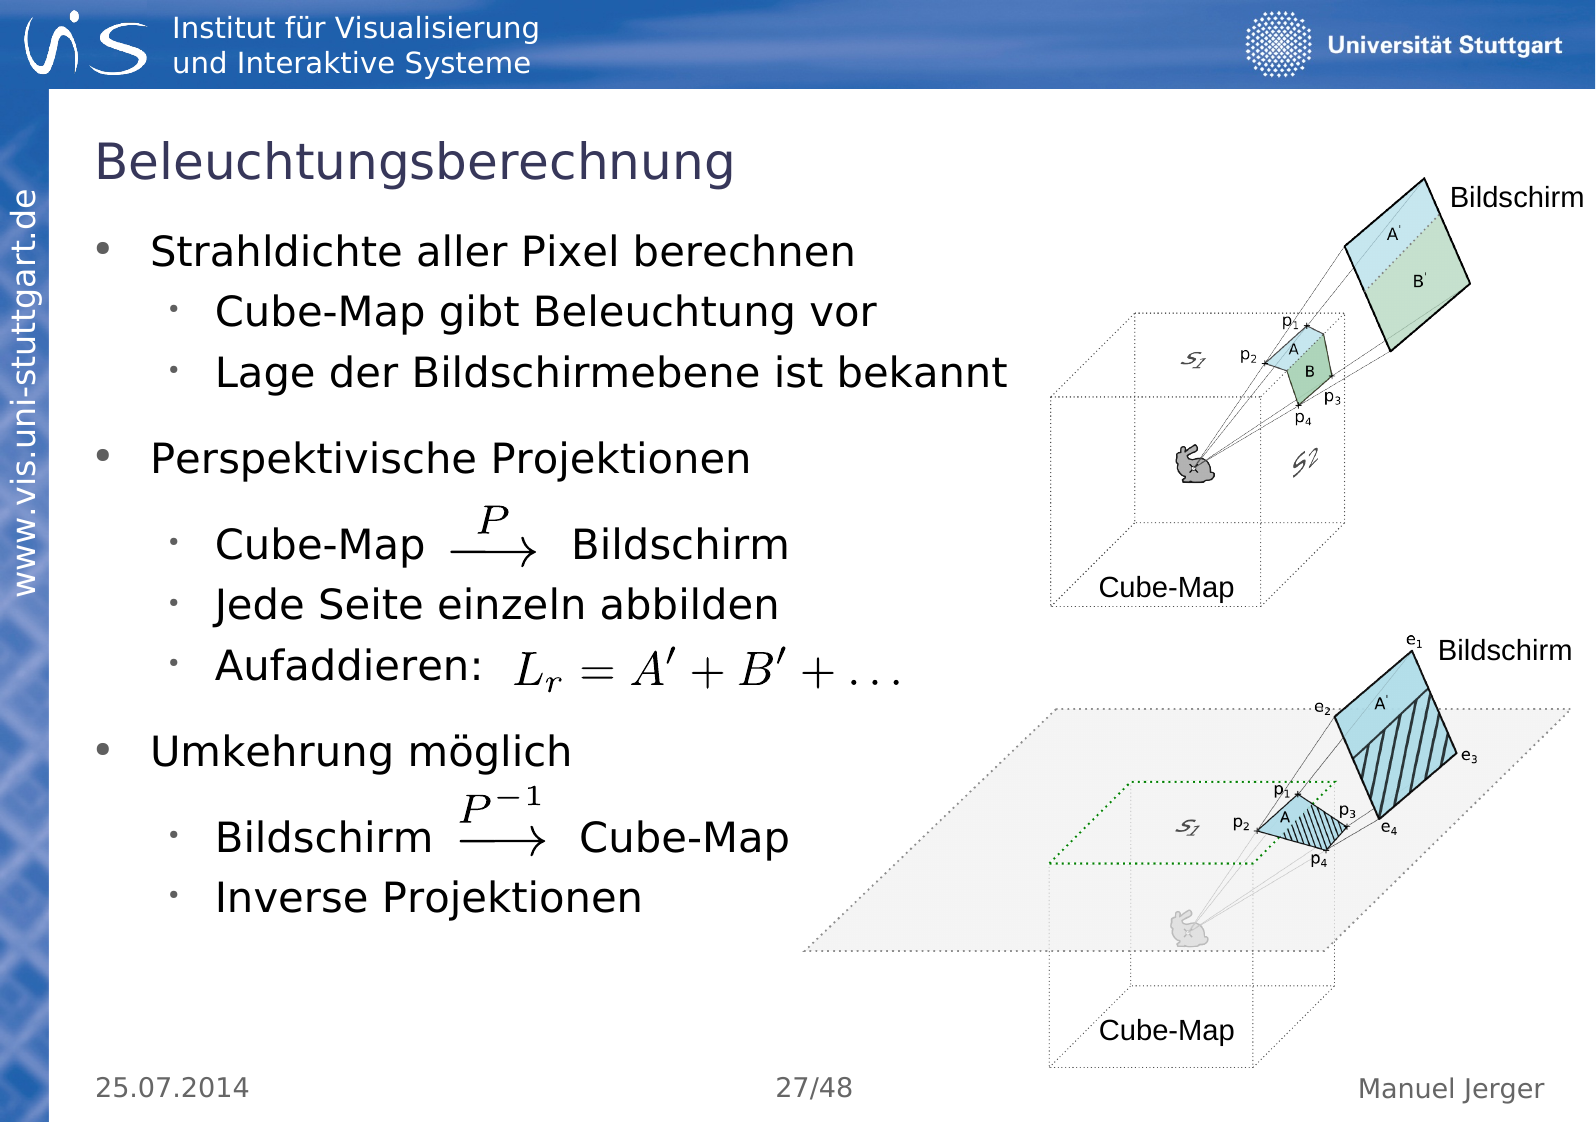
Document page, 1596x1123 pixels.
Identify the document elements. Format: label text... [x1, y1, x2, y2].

picture [1050, 177, 1471, 607]
text_box Bildschirm [1435, 171, 1596, 222]
title Beleuchtungsberechnung [94, 117, 1534, 201]
text_box [511, 646, 903, 693]
list Strahldichte aller Pixel berechnen Cube-Map gibt Beleuchtung vor Lage der Bildschirmebene ist bekannt Perspektivische Projektionen Cube-Map Bildschirm Jede Seite einzeln abbilden Aufaddieren: Umkehrung möglich Bildschirm Cube-Map Inverse Projektionen [94, 224, 1548, 1052]
text_box Bildschirm [1423, 623, 1589, 674]
picture [24, 0, 1596, 89]
text_box [454, 785, 549, 861]
picture [802, 674, 1571, 1068]
text_box Cube-Map [1083, 560, 1250, 611]
text_box [445, 505, 540, 572]
text_box Cube-Map [1083, 1003, 1251, 1054]
picture [0, 0, 49, 1122]
